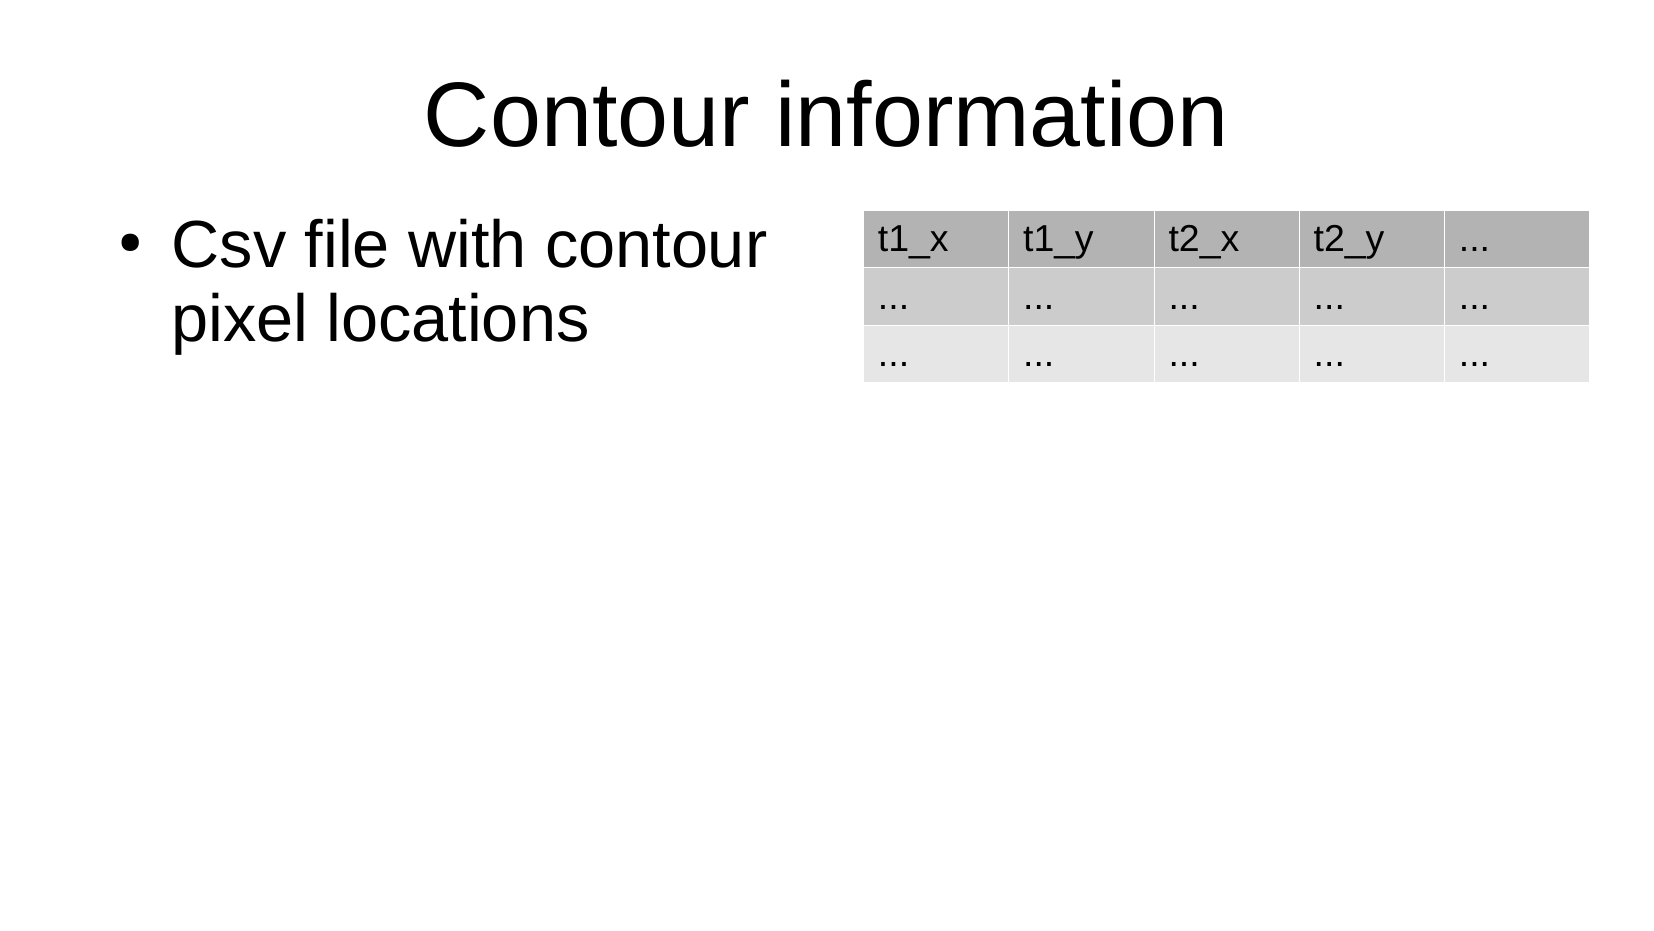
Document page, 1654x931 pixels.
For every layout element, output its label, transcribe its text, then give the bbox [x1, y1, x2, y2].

table_cell ... [864, 268, 1008, 325]
table_cell ... [1009, 268, 1154, 325]
table_cell ... [1445, 326, 1589, 382]
table_header t2_x [1155, 211, 1299, 267]
list Csv file with contour pixel locations [100, 206, 827, 747]
table_cell ... [1445, 268, 1589, 325]
title Contour information [82, 37, 1571, 193]
table_header t1_x [864, 211, 1008, 267]
table_cell ... [1155, 268, 1299, 325]
table_header t2_y [1300, 211, 1444, 267]
table_cell ... [1300, 326, 1444, 382]
table_cell ... [1155, 326, 1299, 382]
table_cell ... [1300, 268, 1444, 325]
table_cell ... [1009, 326, 1154, 382]
table_header t1_y [1009, 211, 1154, 267]
table_cell ... [864, 326, 1008, 382]
table_header ... [1445, 211, 1589, 267]
